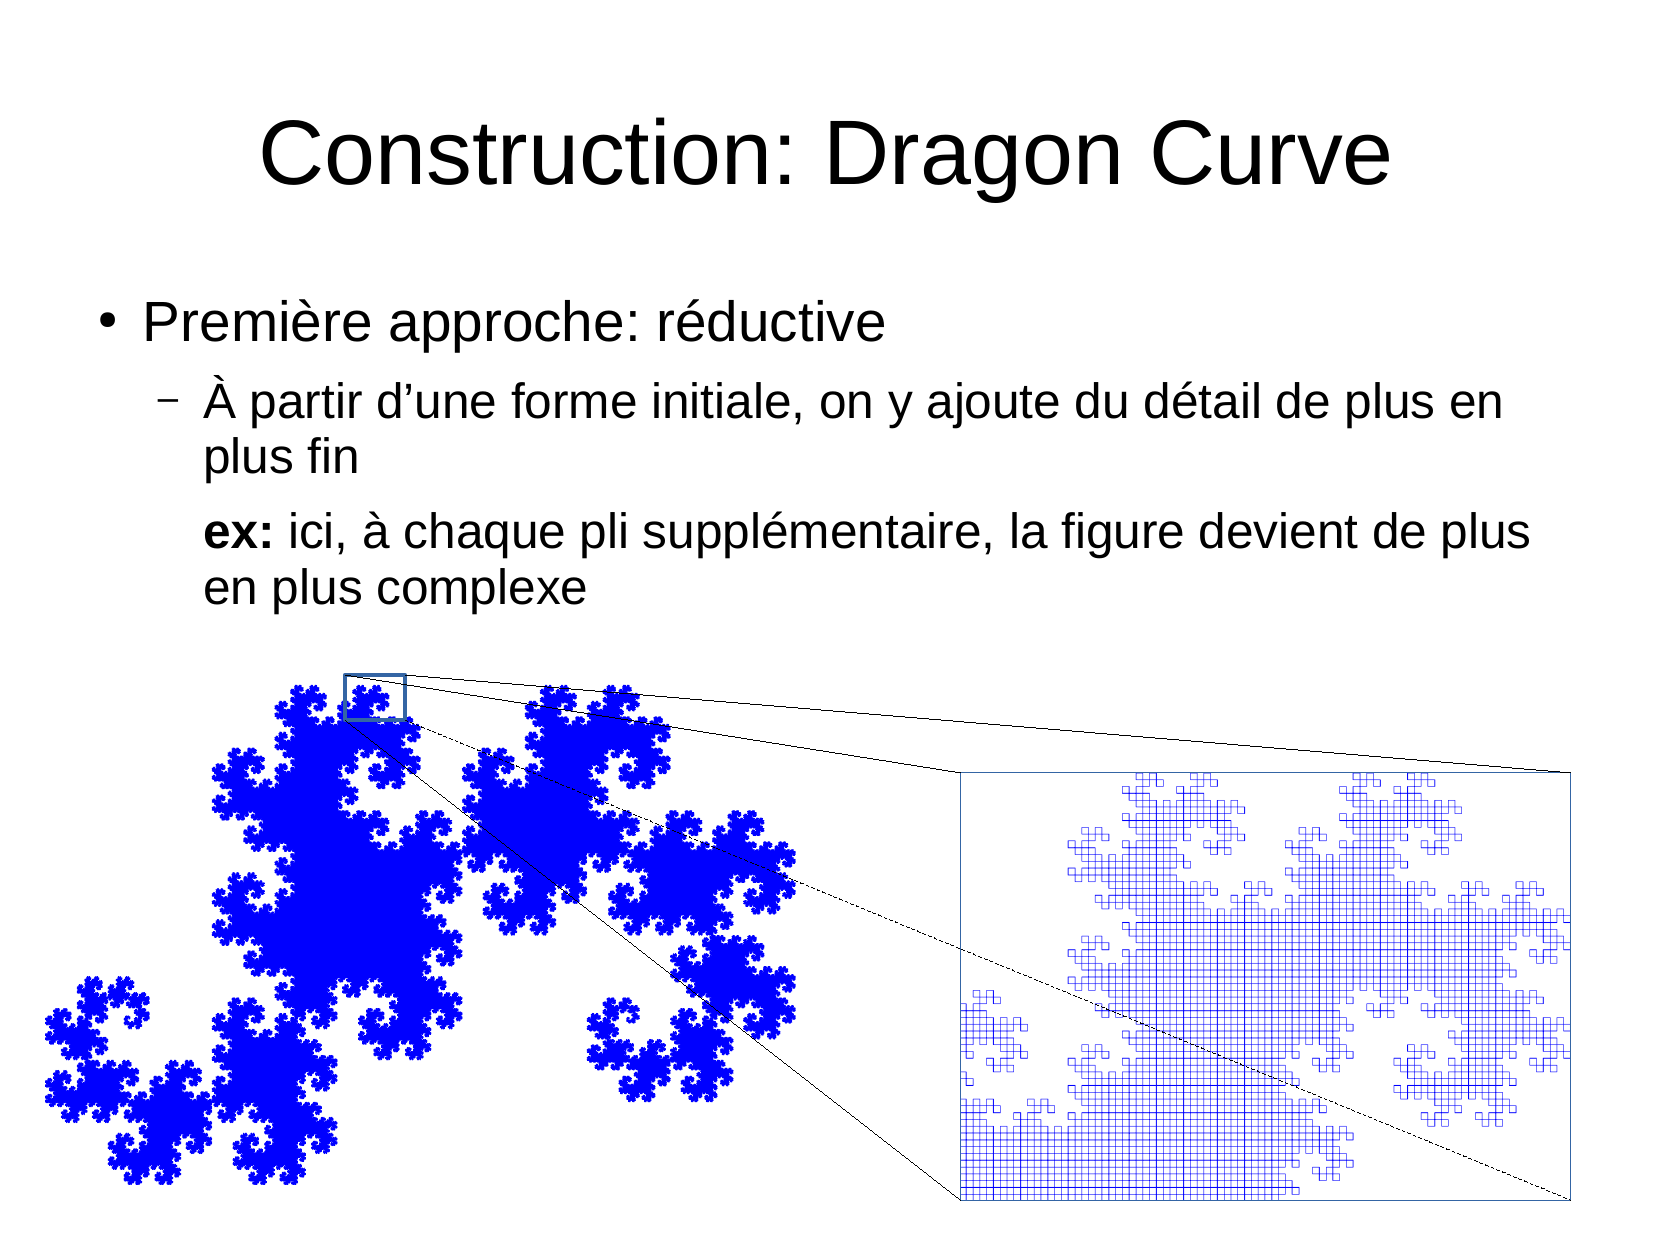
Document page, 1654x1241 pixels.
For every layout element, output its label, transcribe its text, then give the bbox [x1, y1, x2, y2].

list Première approche: réductive À partir d’une forme initiale, on y ajoute du détail de plus en plus fin ex: ici, à chaque pli supplémentaire, la figure devient de plus en plus complexe [82, 290, 1571, 616]
picture [960, 772, 1571, 1201]
title Construction: Dragon Curve [82, 49, 1571, 257]
picture [45, 684, 796, 1186]
picture [347, 684, 403, 718]
